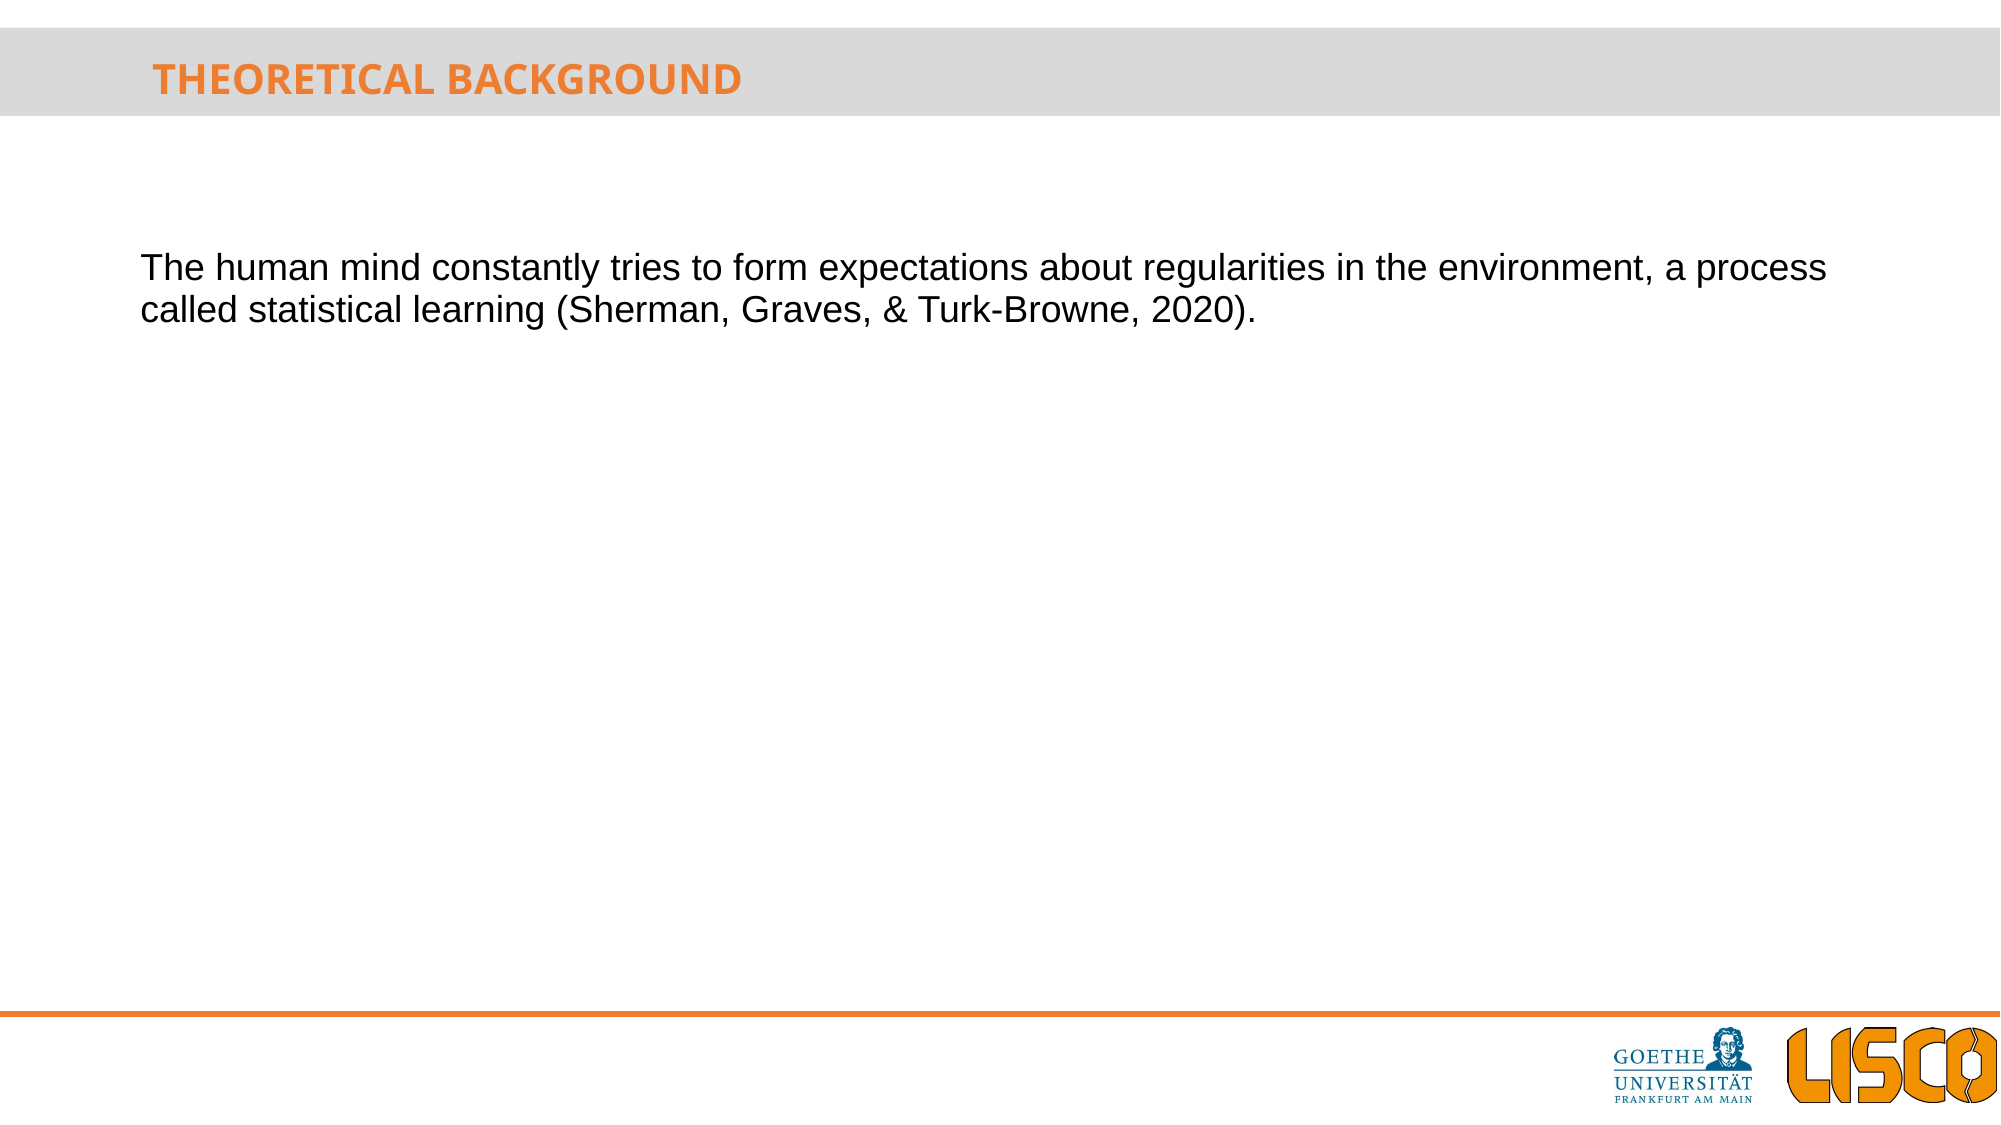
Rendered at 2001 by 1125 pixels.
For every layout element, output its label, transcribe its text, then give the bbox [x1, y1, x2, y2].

picture [1733, 1027, 1752, 1067]
text_box THEORETICAL BACKGROUND [137, 45, 769, 110]
picture [1787, 1027, 1997, 1103]
text_box [0, 27, 2000, 116]
text_box The human mind constantly tries to form expectations about regularities in the environment, a process called statistical learning (Sherman, Graves, & Turk-Browne, 2020). [125, 238, 1846, 338]
picture [1614, 1027, 1752, 1103]
